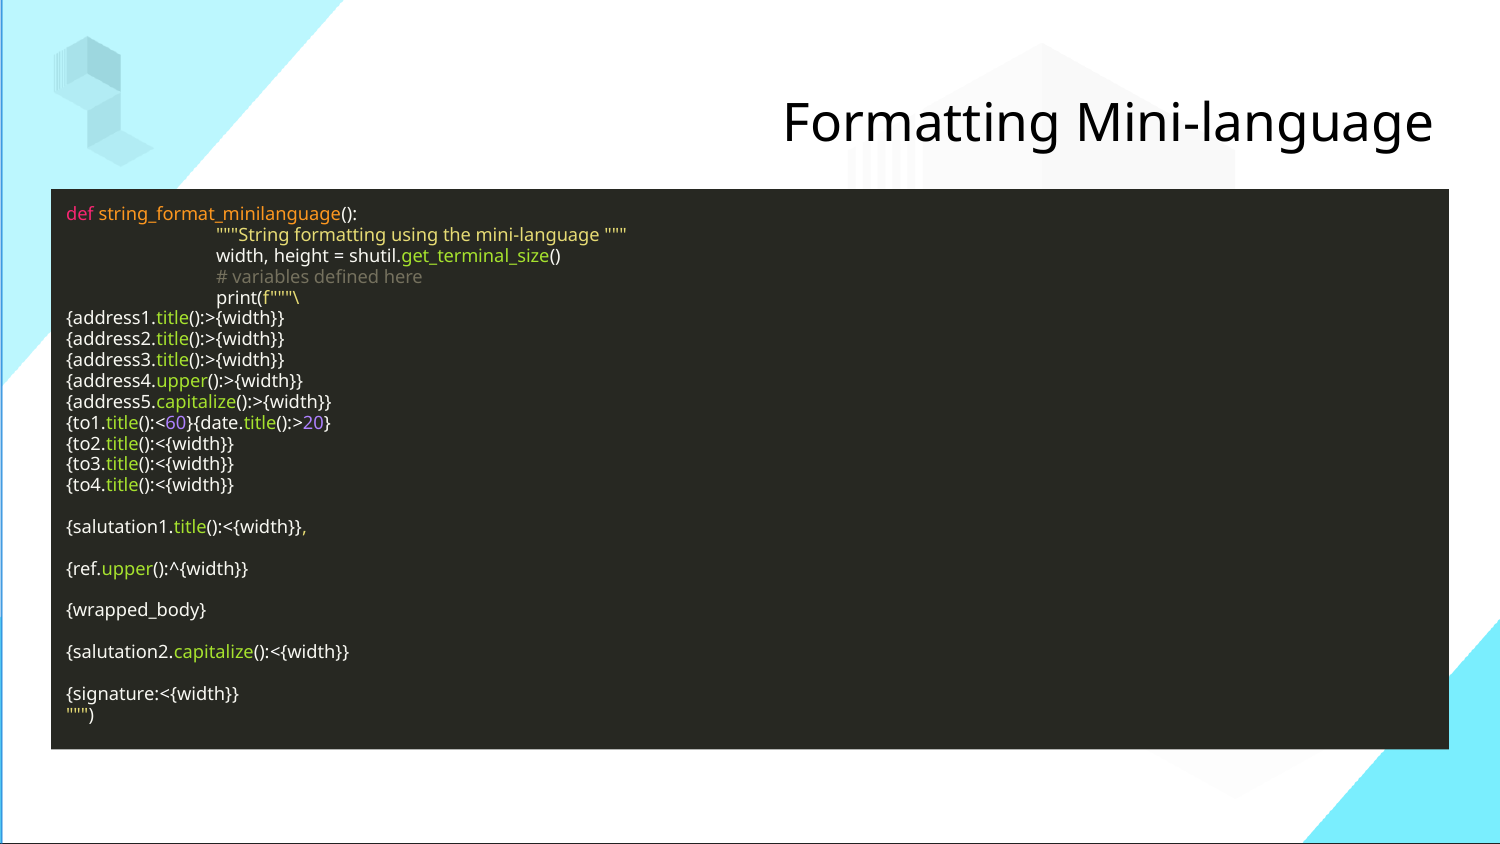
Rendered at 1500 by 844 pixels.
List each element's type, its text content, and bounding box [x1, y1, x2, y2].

title Formatting Mini-language [51, 72, 1449, 167]
picture [0, 0, 1500, 844]
list def string_format_minilanguage(): """String formatting using the mini-language """ width, height = shutil.get_terminal_size() # variables defined here print(f"""\ {address1.title():>{width}} {address2.title():>{width}} {address3.title():>{width}} {address4.upper():>{width}} {address5.capitalize():>{width}} {to1.title():<60}{date.title():>20} {to2.title():<{width}} {to3.title():<{width}} {to4.title():<{width}} {salutation1.title():<{width}}, {ref.upper():^{width}} {wrapped_body} {salutation2.capitalize():<{width}} {signature:<{width}} """) [51, 189, 1449, 750]
